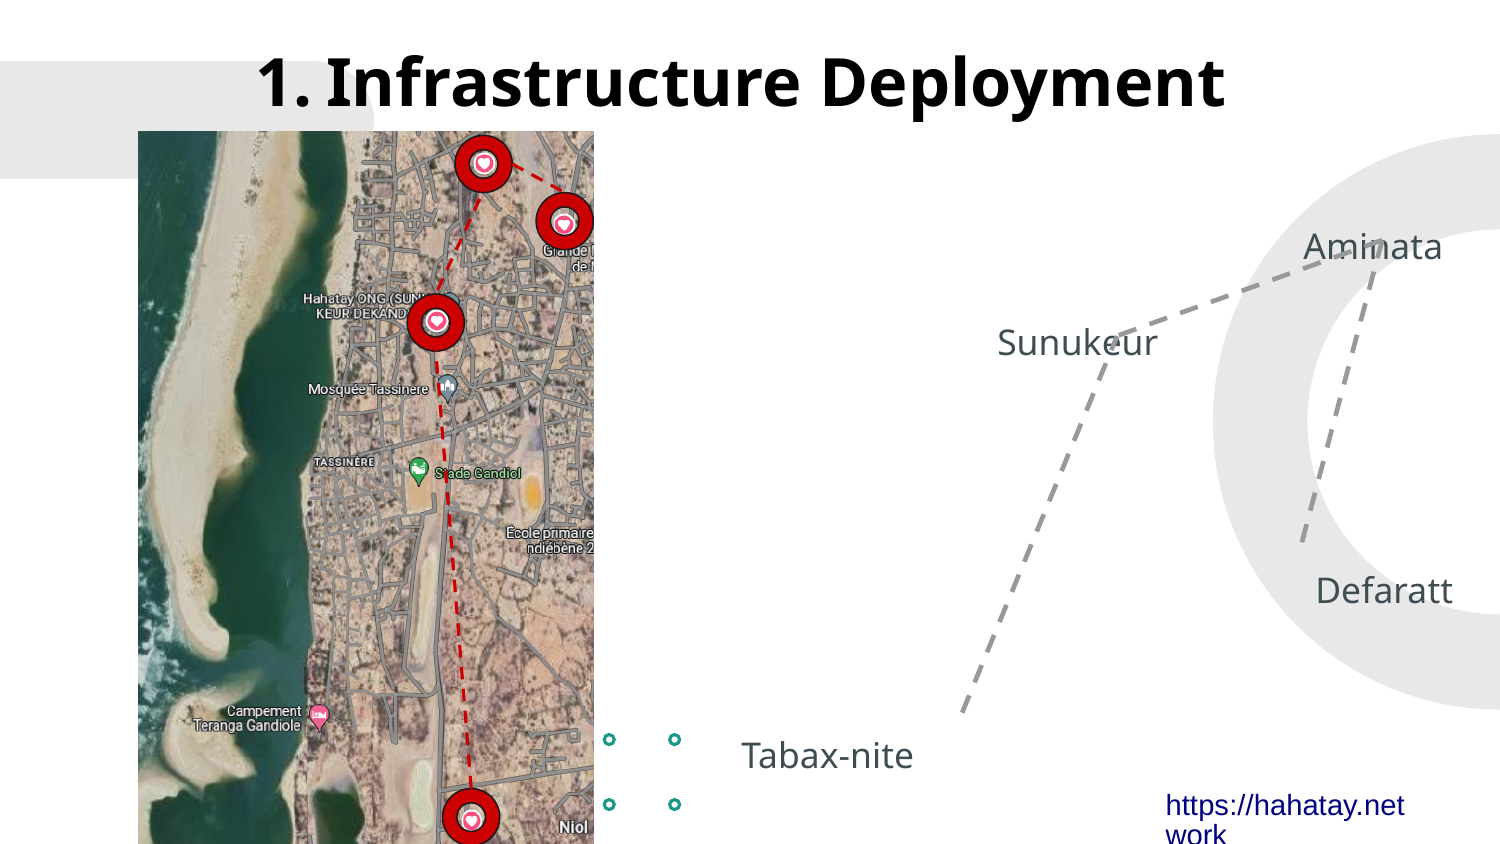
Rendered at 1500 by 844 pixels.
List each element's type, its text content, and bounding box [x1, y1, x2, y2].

picture [138, 131, 594, 844]
text_box Sunukeur [982, 262, 1252, 378]
text_box [442, 788, 500, 844]
text_box Defaratt [1300, 511, 1500, 627]
text_box [407, 294, 465, 352]
text_box [536, 192, 594, 250]
picture [457, 803, 485, 831]
picture [551, 207, 578, 235]
text_box Aminata [1288, 166, 1477, 282]
text_box Tabax-nite [726, 676, 963, 792]
text_box Infrastructure Deployment [106, 24, 1373, 119]
text_box [455, 135, 513, 193]
